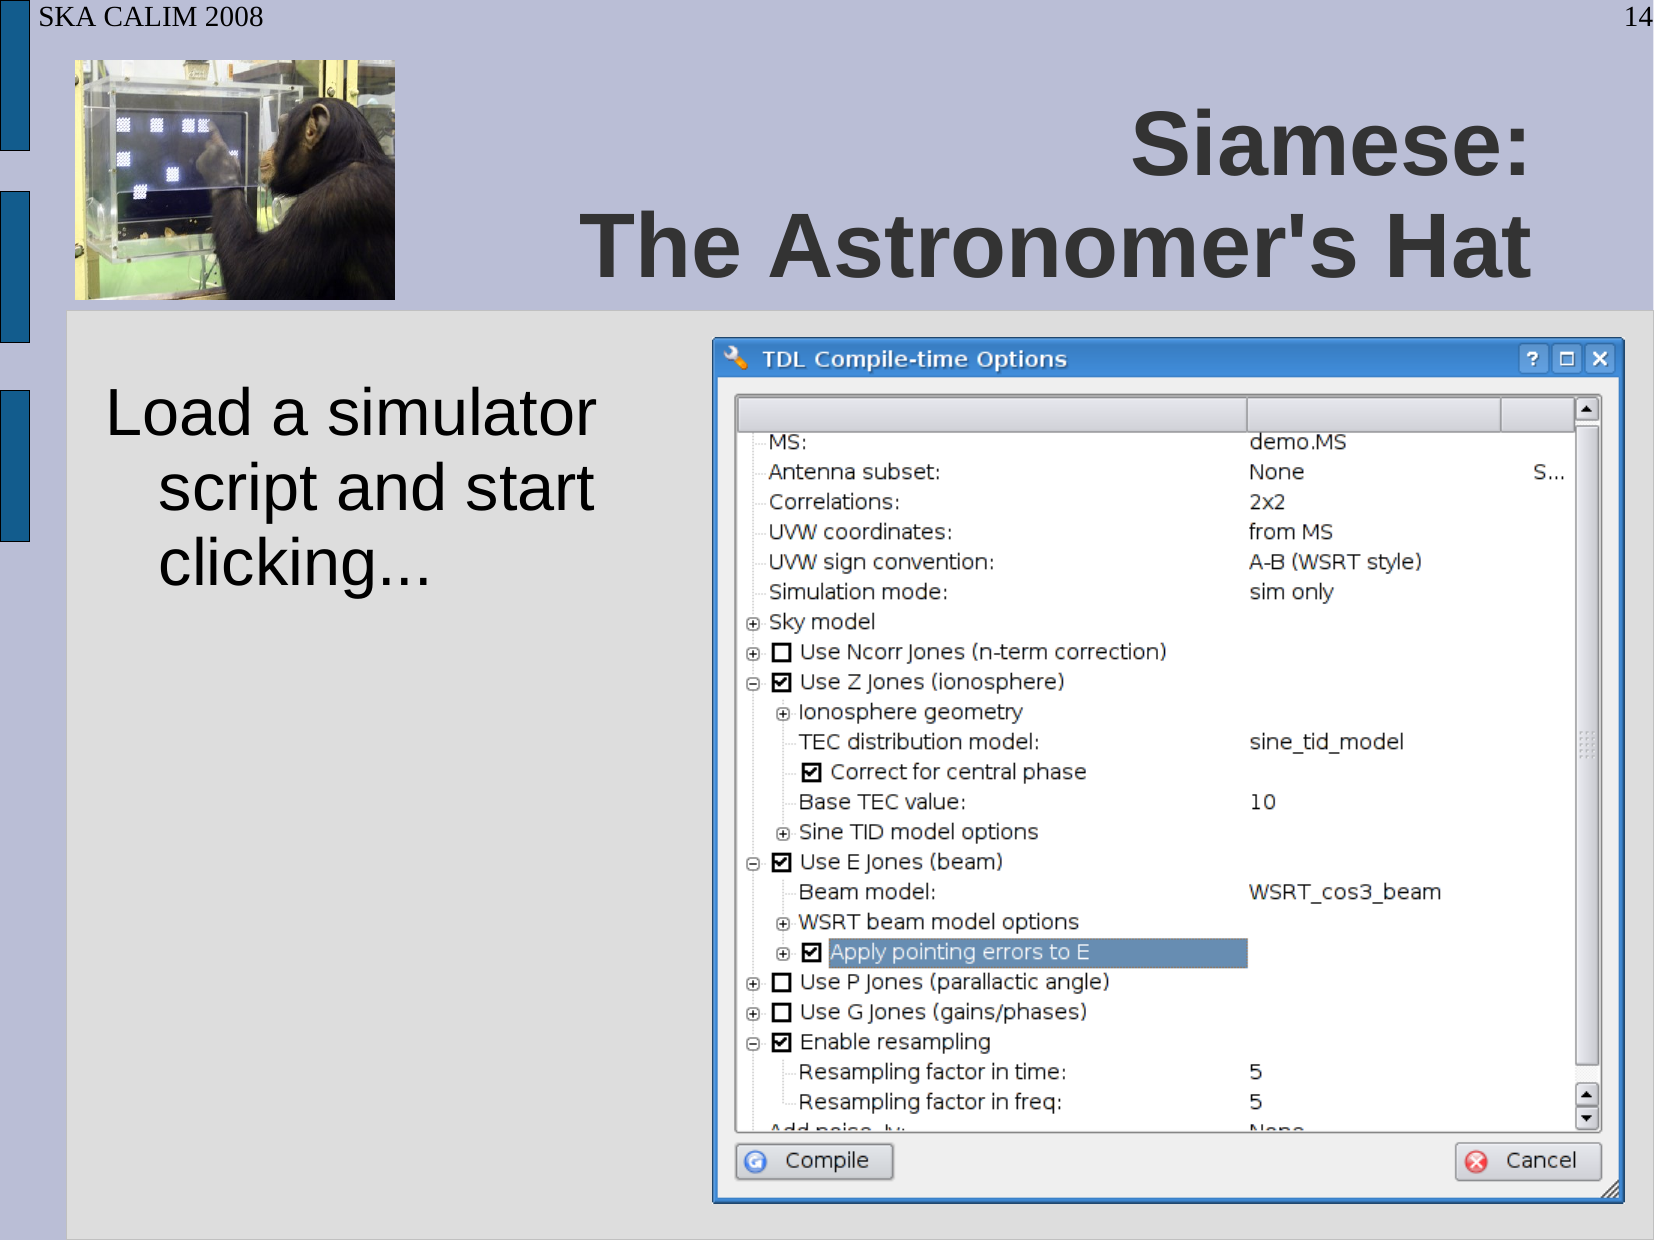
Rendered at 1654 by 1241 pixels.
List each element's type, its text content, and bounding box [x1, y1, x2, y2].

picture [75, 60, 395, 301]
title Siamese: The Astronomer's Hat [121, 87, 1534, 302]
list Load a simulator script and start clicking... [87, 375, 676, 1163]
picture [712, 337, 1625, 1204]
